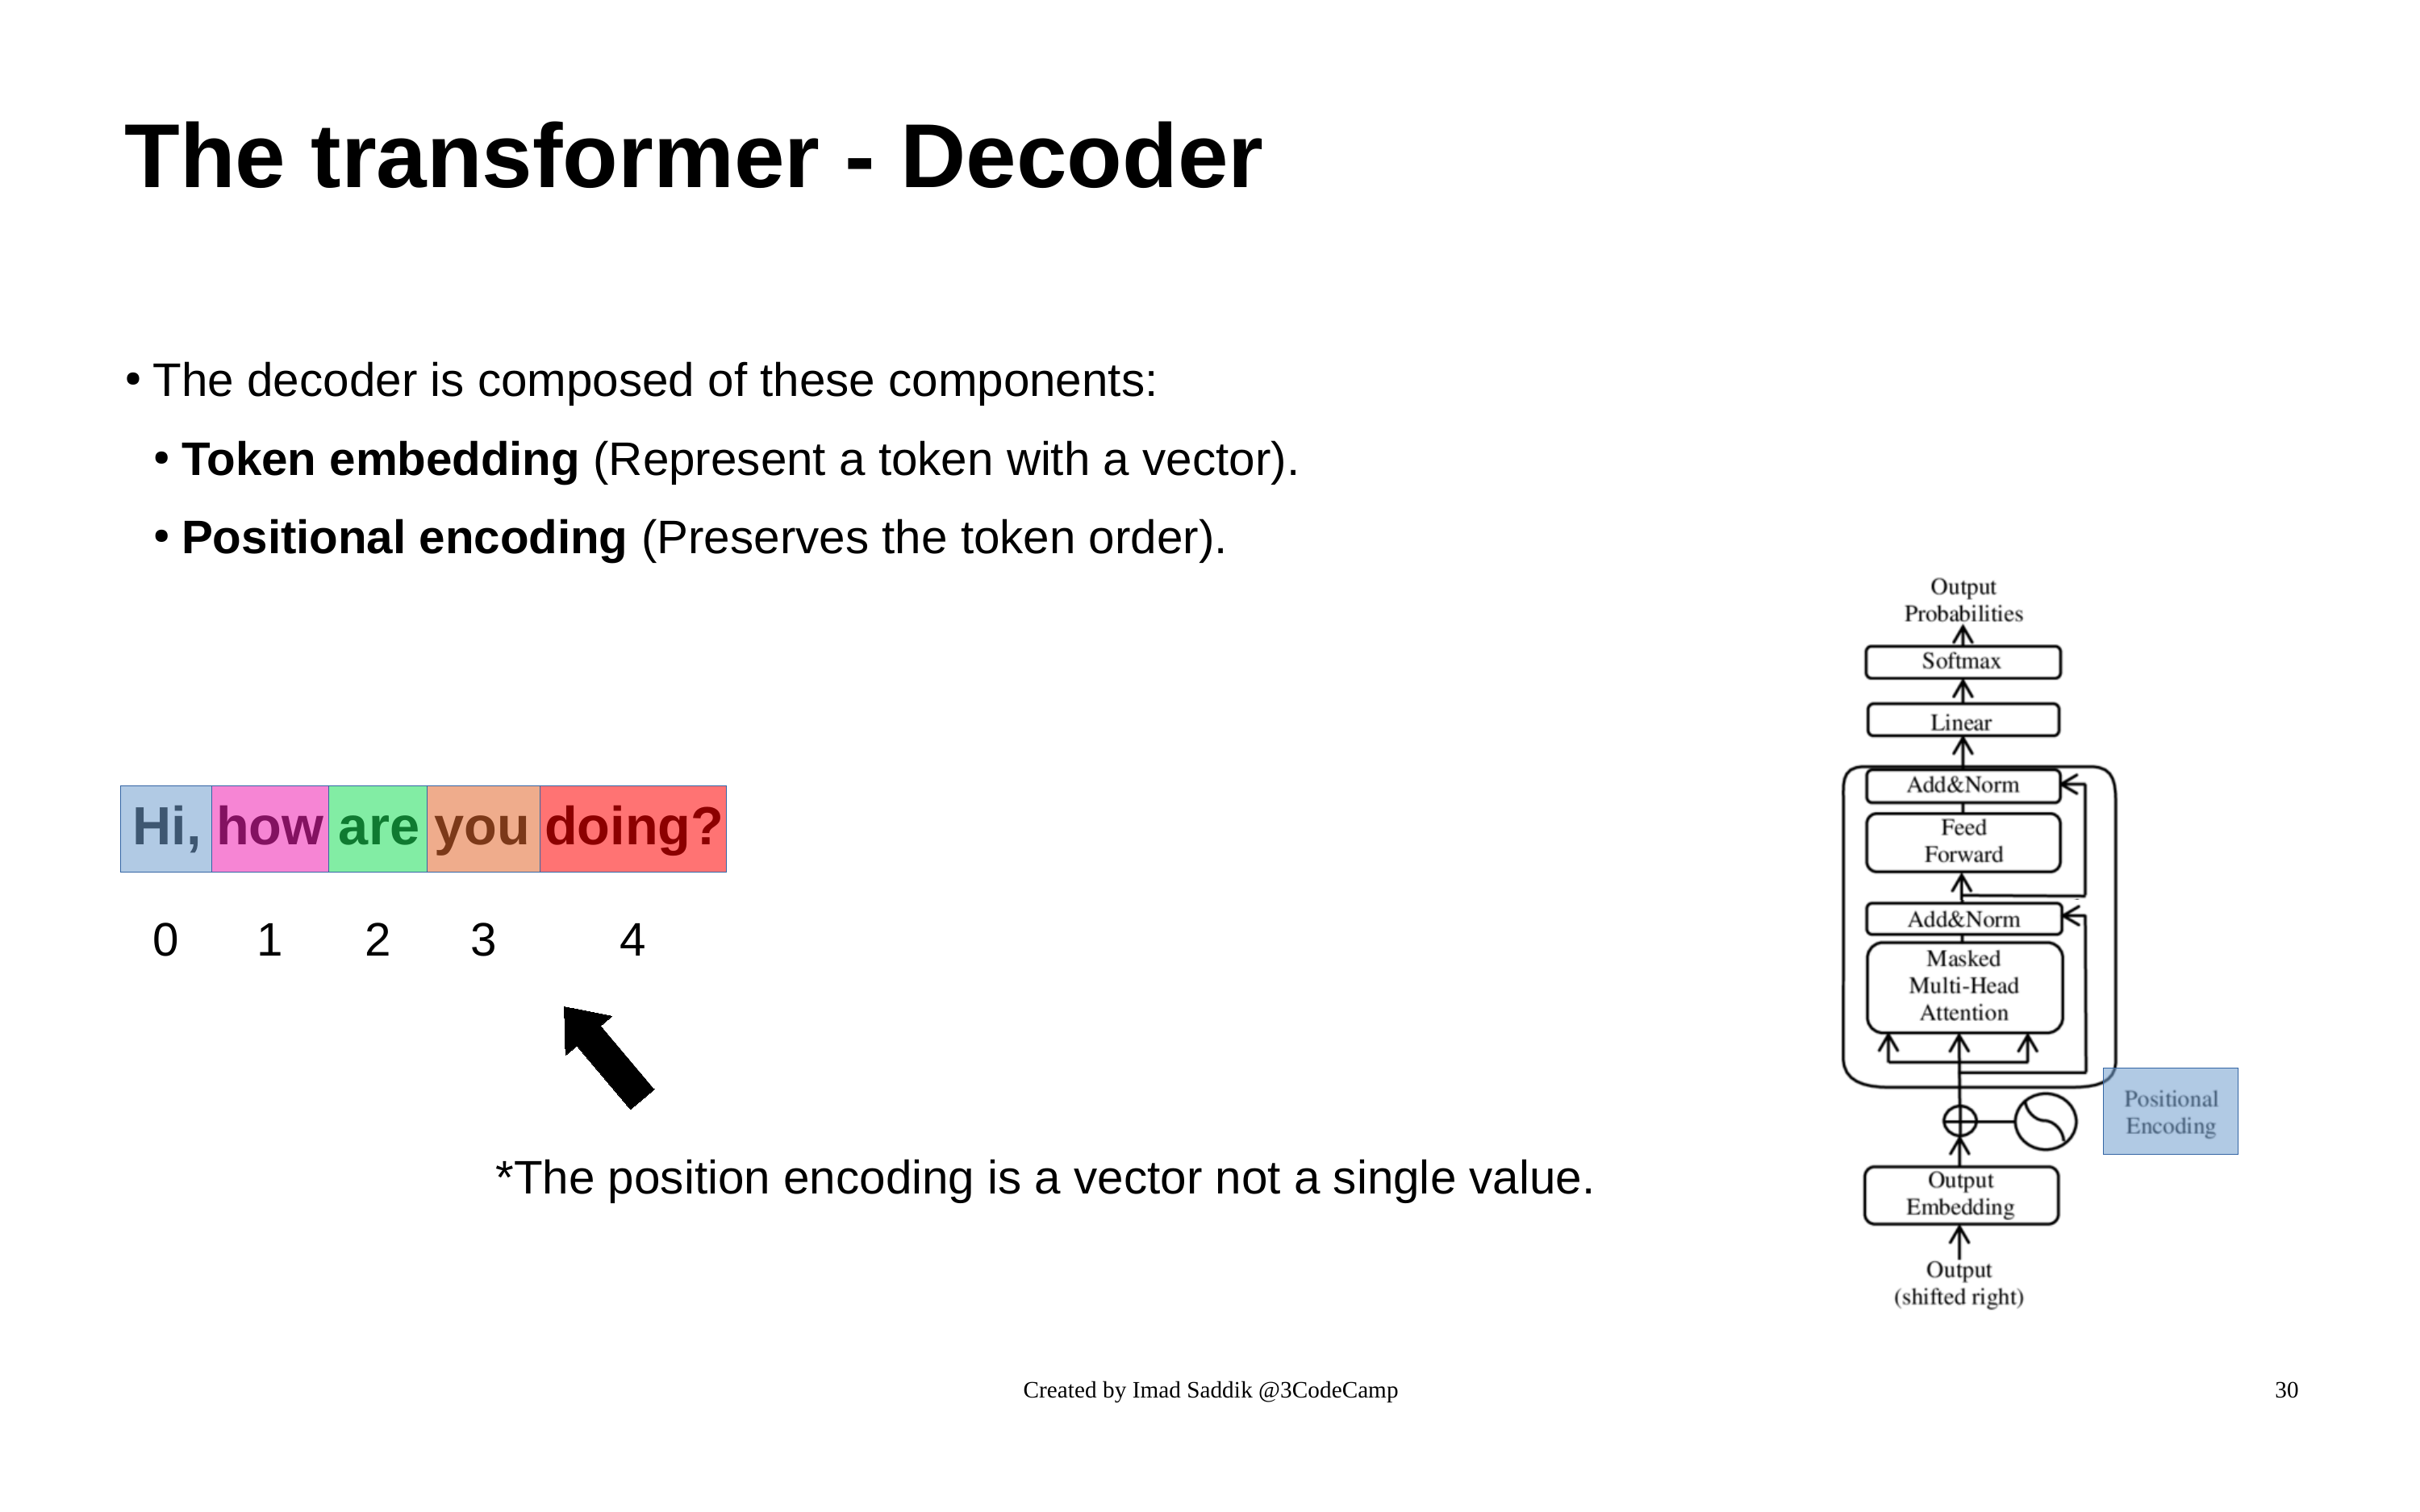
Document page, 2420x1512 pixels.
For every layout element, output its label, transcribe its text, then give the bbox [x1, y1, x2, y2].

text_box [564, 1006, 655, 1110]
text_box 1 [240, 907, 301, 972]
picture [1815, 562, 2299, 1331]
text_box 2 [348, 907, 409, 972]
text_box [2103, 1068, 2238, 1155]
text_box [120, 785, 727, 873]
text_box The transformer - Decoder [112, 61, 1664, 251]
text_box 3 [453, 907, 515, 972]
text_box *The position encoding is a vector not a single value. [484, 1145, 1634, 1210]
text_box Hi, how are you doing? [121, 775, 878, 877]
text_box 0 [136, 907, 197, 972]
text_box 4 [603, 907, 664, 972]
text_box The decoder is composed of these components: Token embedding (Represent a token with a vector). Positional encoding (Preserves the token order). [112, 322, 1906, 570]
